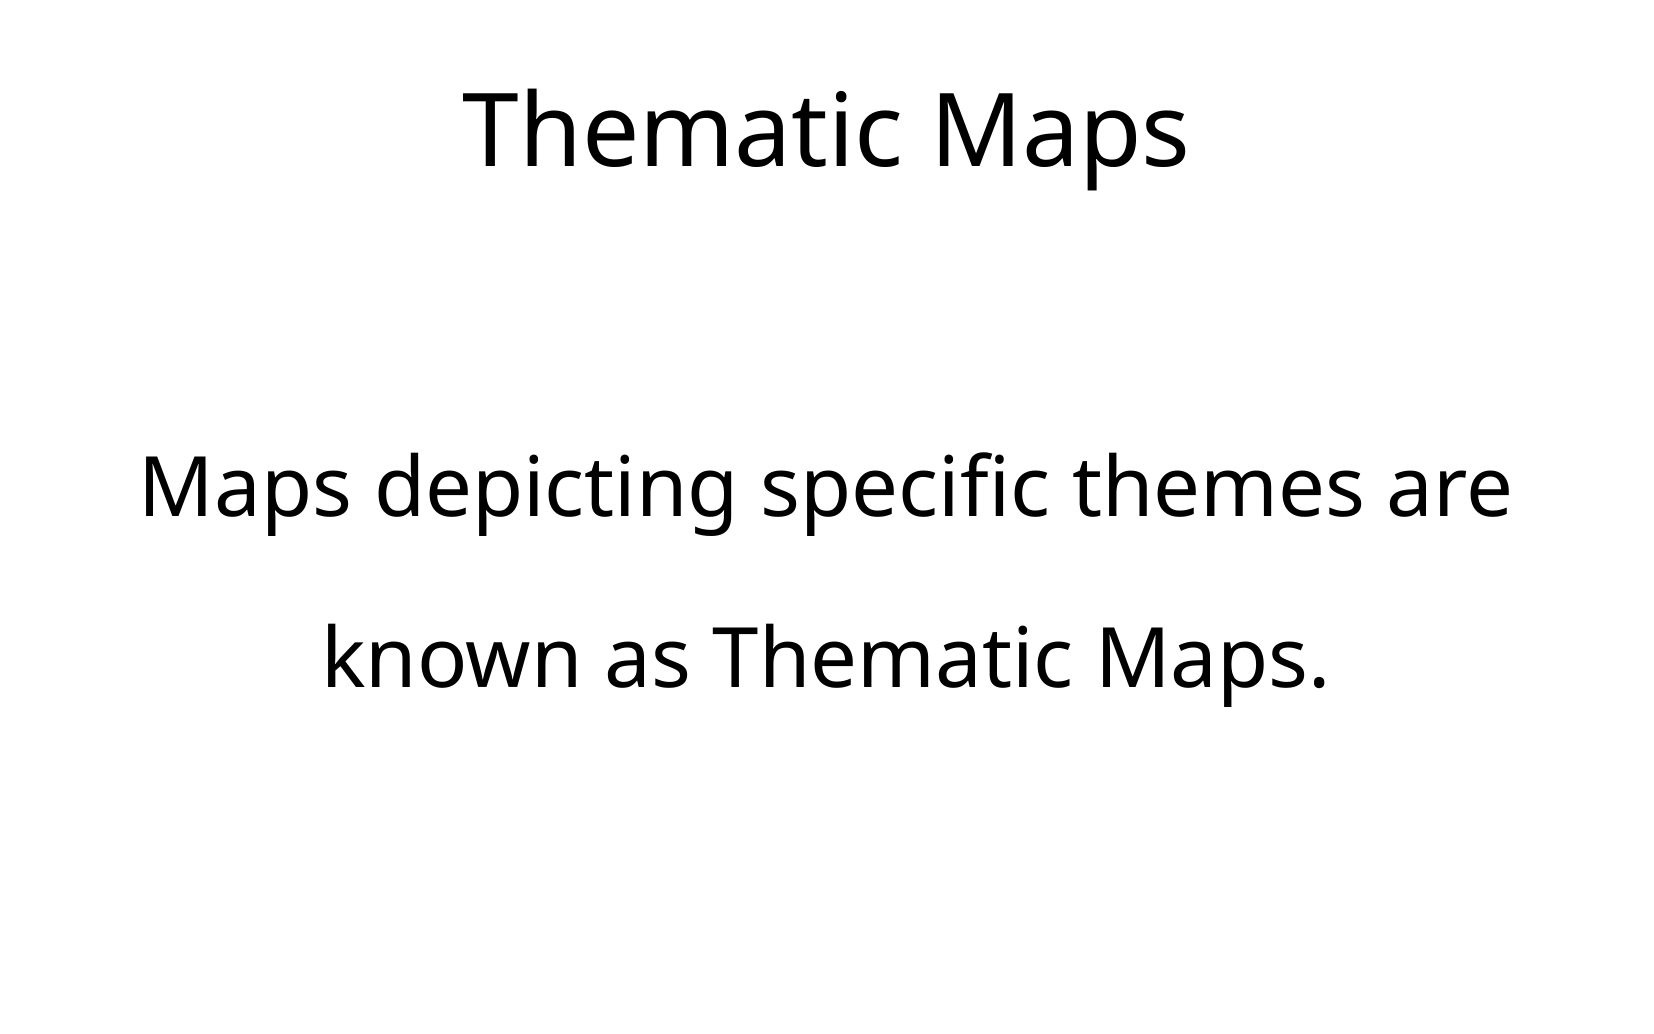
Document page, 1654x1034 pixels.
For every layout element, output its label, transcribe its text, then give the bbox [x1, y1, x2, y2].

title Thematic Maps [82, 41, 1571, 214]
subtitle Maps depicting specific themes are known as Thematic Maps.‍ [82, 241, 1571, 842]
